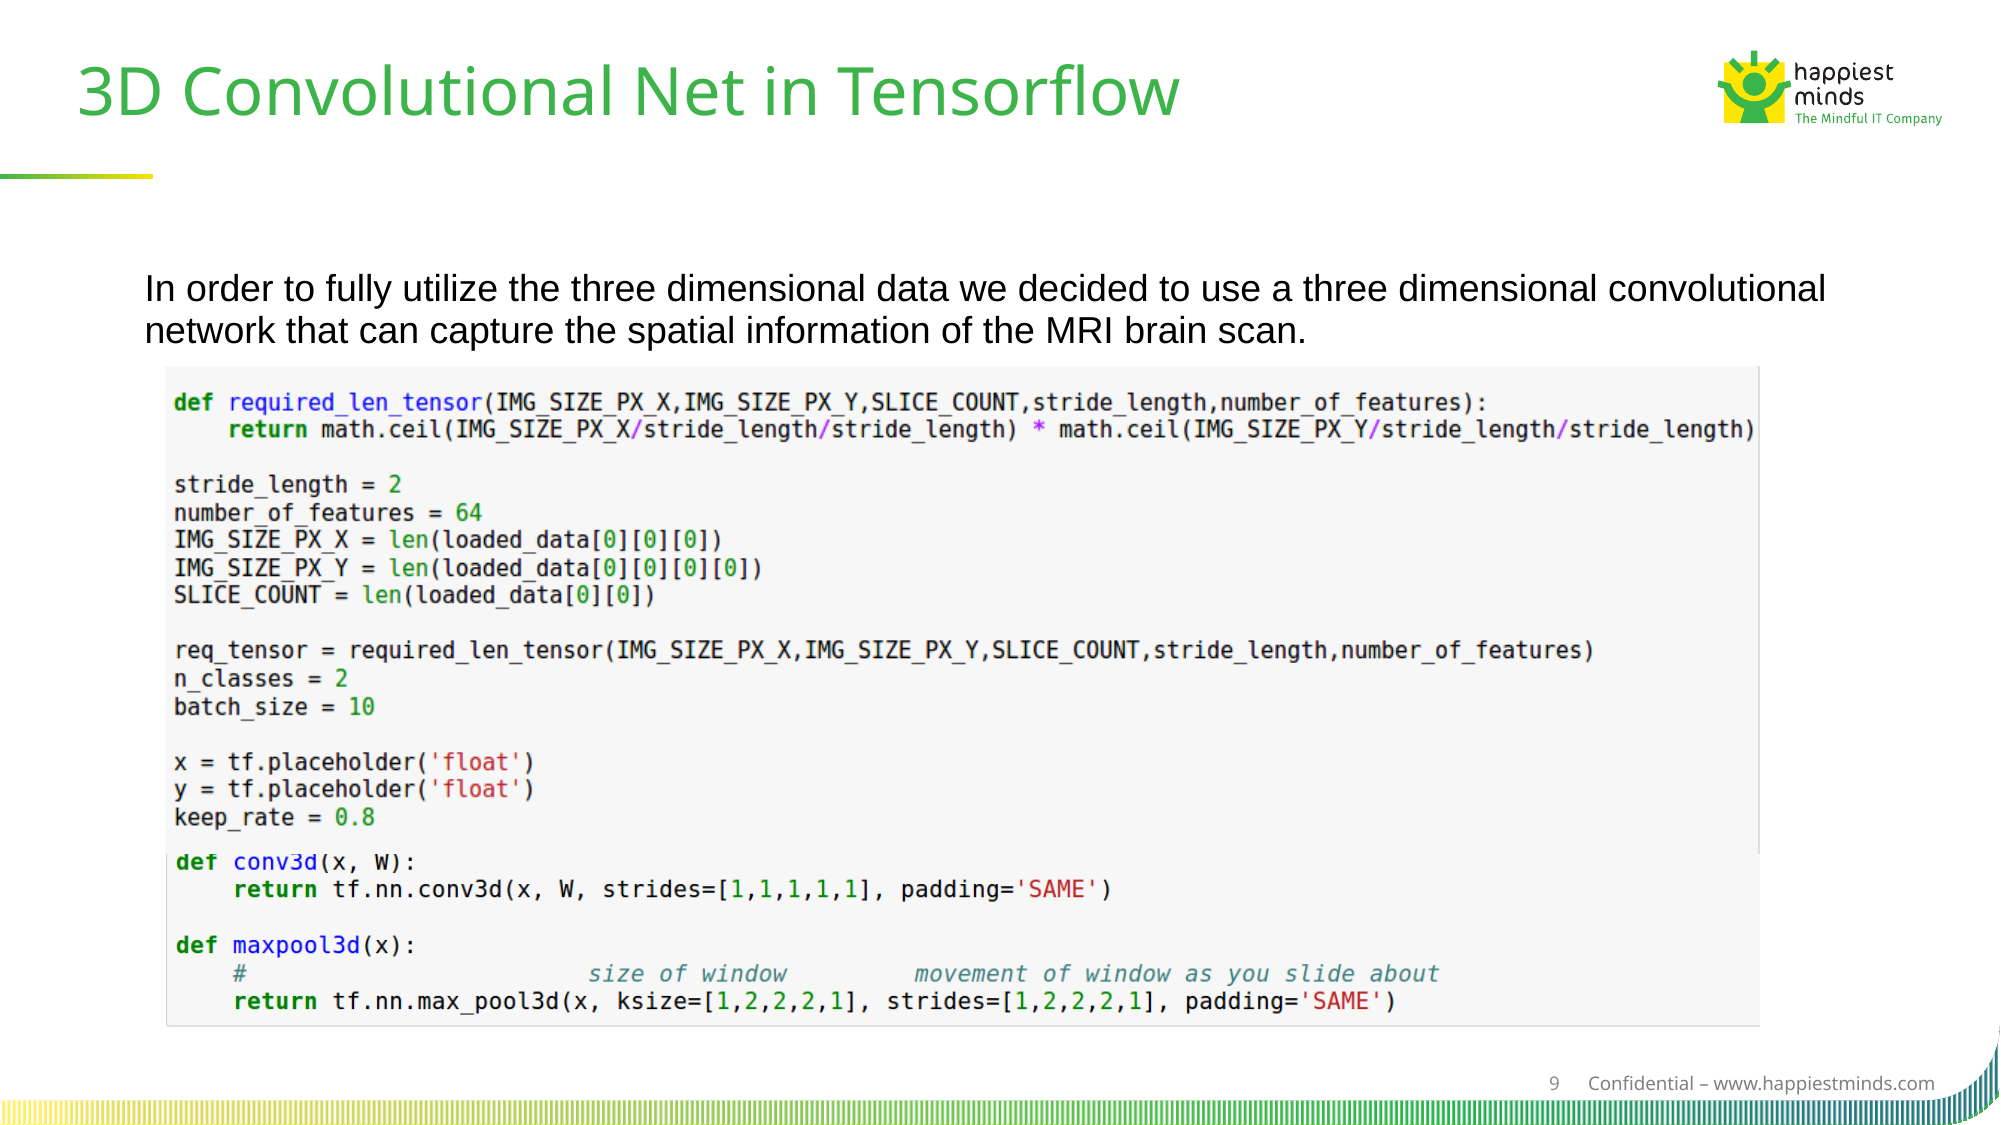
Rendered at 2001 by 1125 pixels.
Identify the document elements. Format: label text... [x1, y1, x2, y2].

slide_number <number> [1124, 1054, 1575, 1115]
text_box In order to fully utilize the three dimensional data we decided to use a three dimensional convolutional network that can capture the spatial information of the MRI brain scan. [129, 259, 1843, 359]
list 3D Convolutional Net in Tensorflow [62, 12, 1528, 166]
list [62, 200, 1938, 1029]
picture [0, 366, 2000, 1125]
